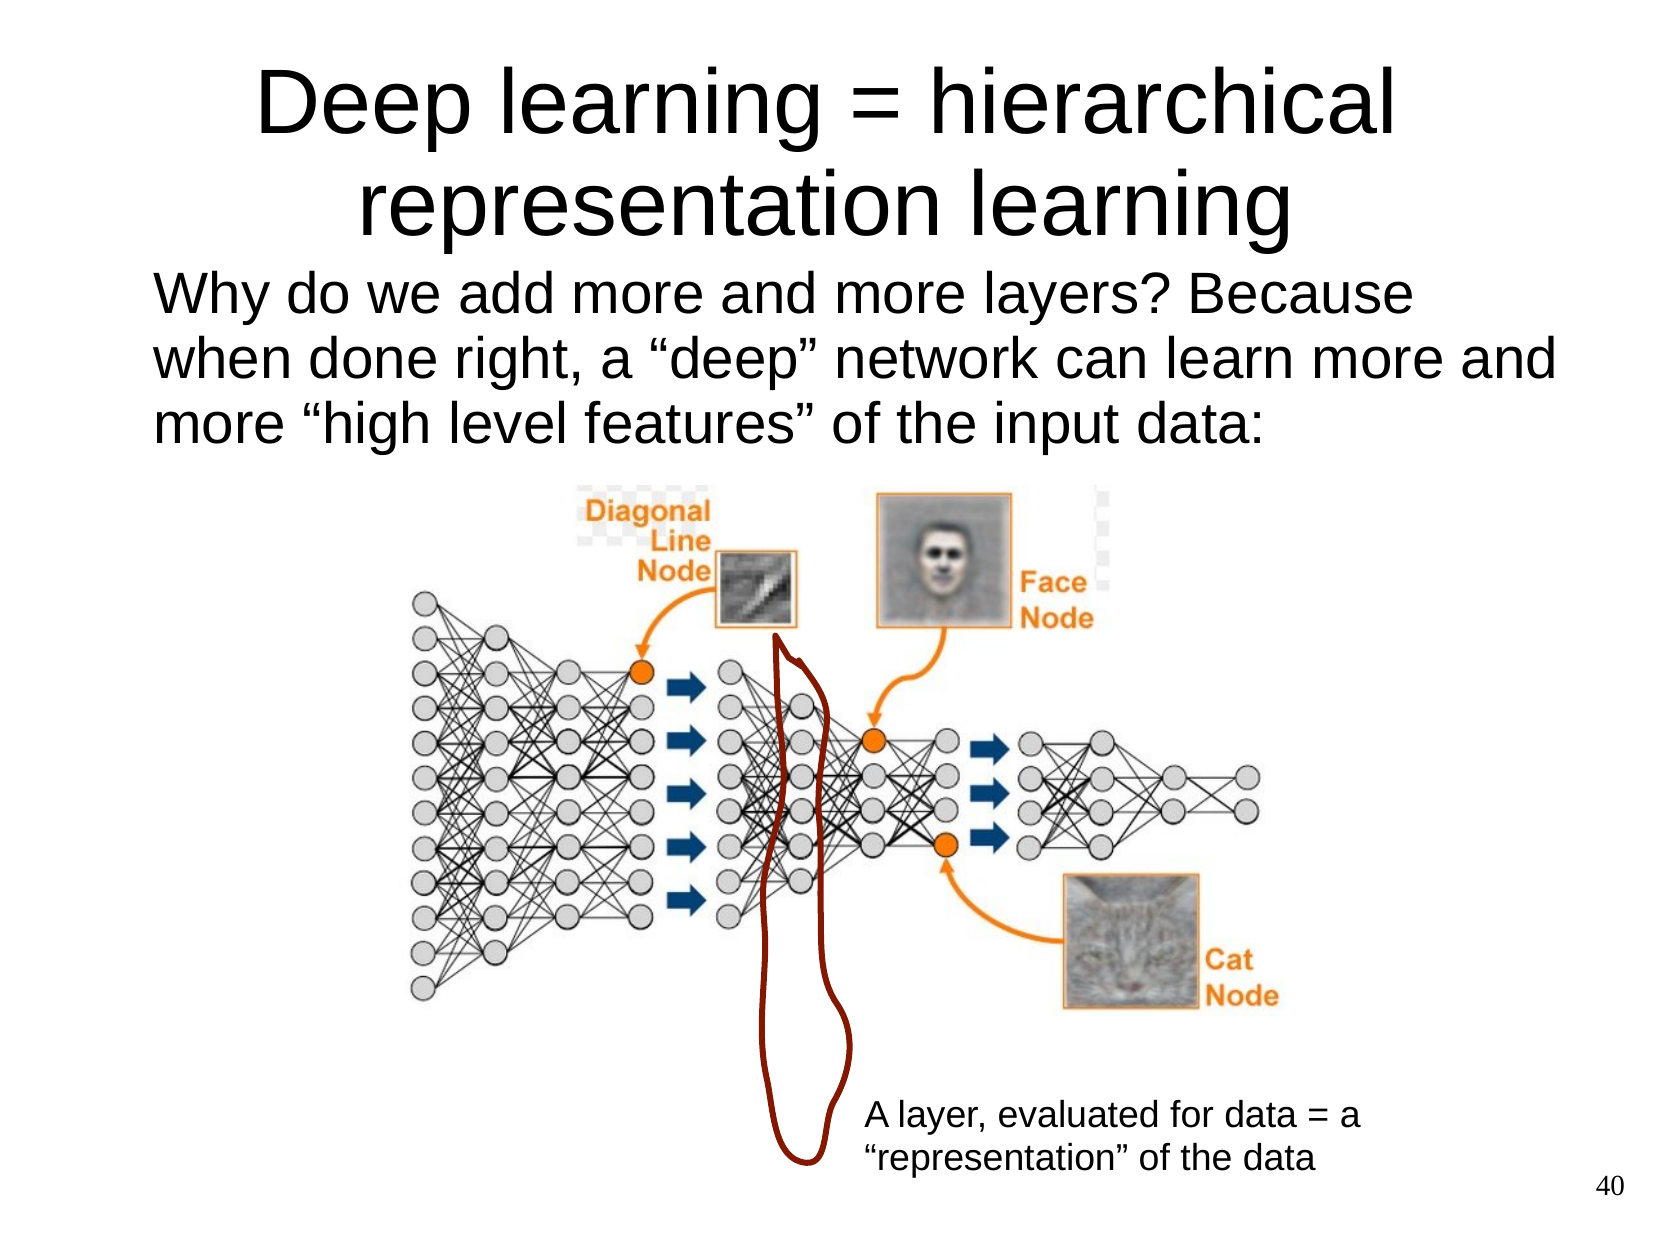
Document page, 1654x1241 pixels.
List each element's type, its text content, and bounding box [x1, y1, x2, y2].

title Deep learning = hierarchical representation learning [82, 49, 1571, 257]
picture [766, 650, 839, 1016]
picture [389, 485, 1286, 1016]
text_box A layer, evaluated for data = a “representation” of the data [849, 1086, 1607, 1186]
list Why do we add more and more layers? Because when done right, a “deep” network can learn more and more “high level features” of the input data: [82, 260, 1571, 980]
